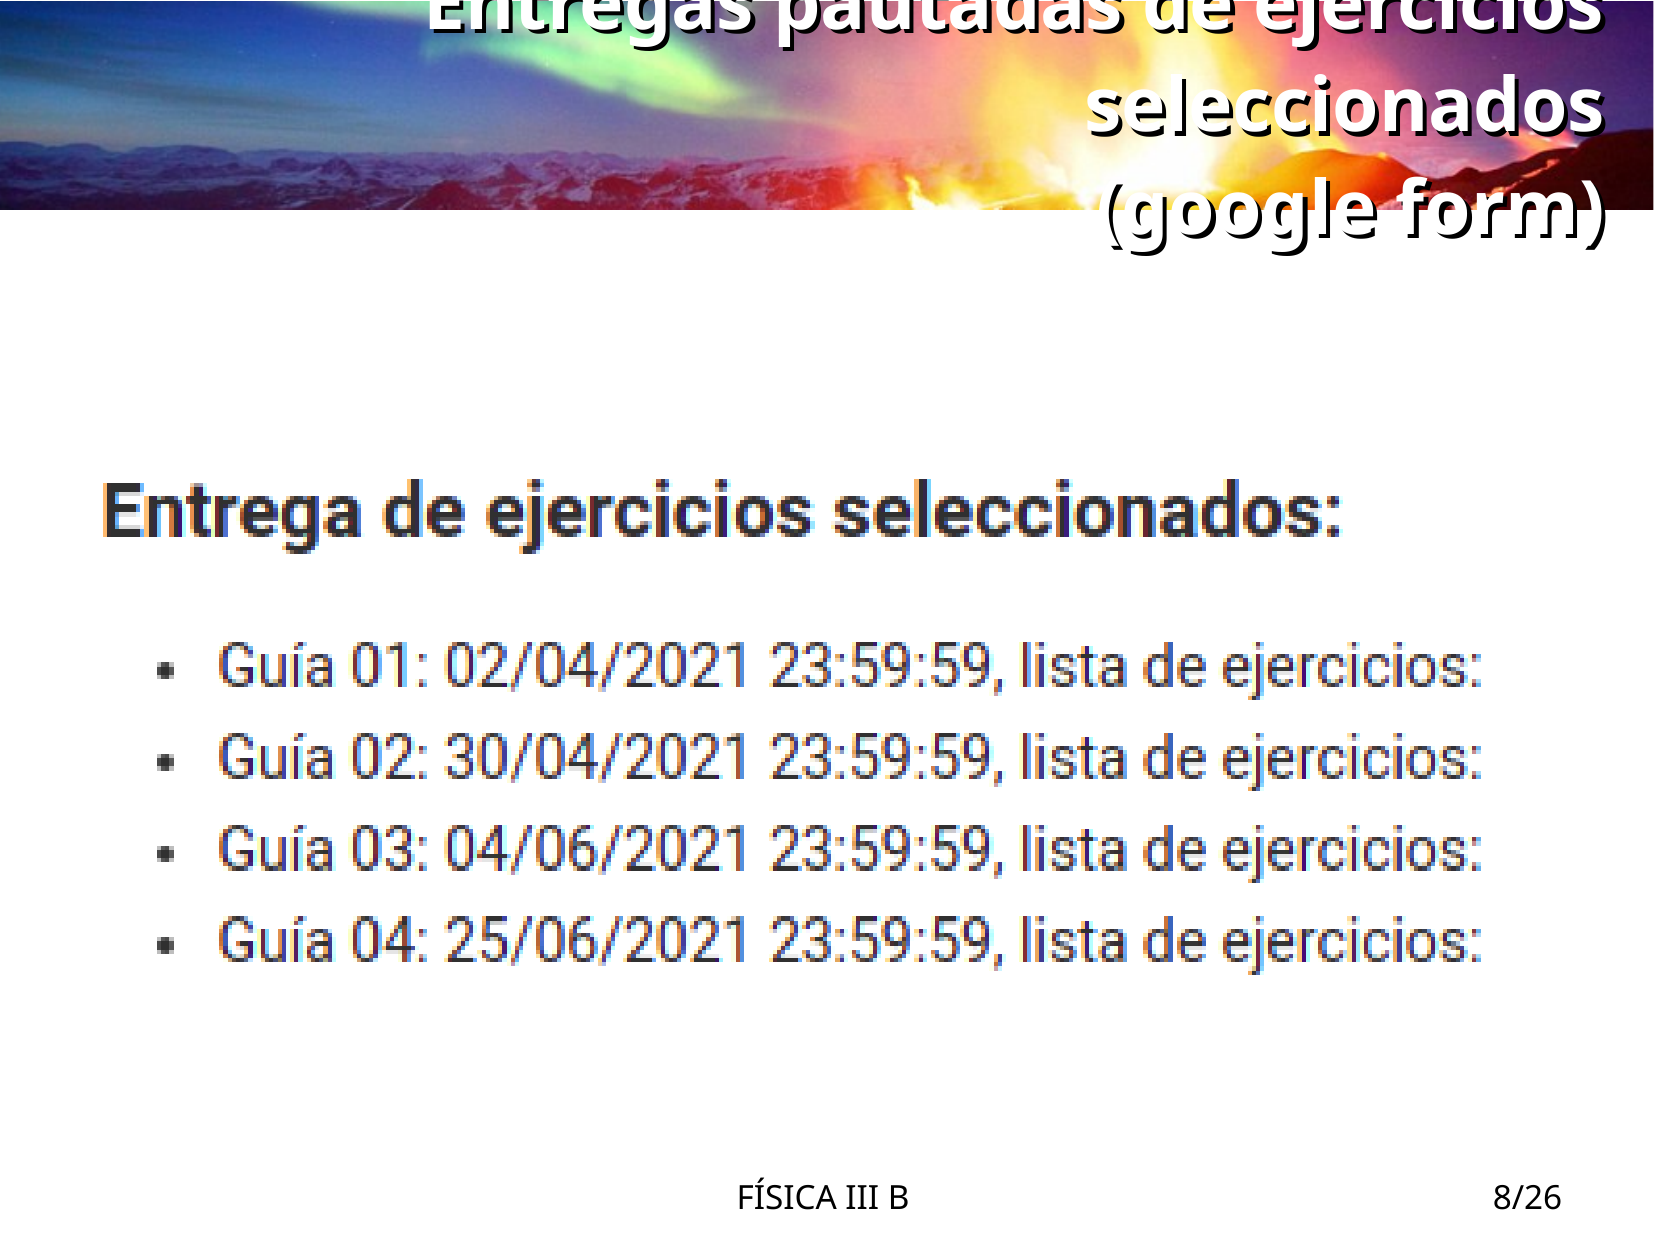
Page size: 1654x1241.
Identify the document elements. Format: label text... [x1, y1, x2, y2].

picture [1352, 204, 1363, 209]
picture [864, 1, 872, 11]
picture [1495, 195, 1511, 210]
picture [45, 363, 1606, 1047]
picture [1163, 195, 1179, 210]
picture [937, 1, 976, 11]
picture [1527, 205, 1536, 210]
picture [1161, 1, 1173, 11]
picture [1188, 1, 1193, 11]
picture [735, 1, 779, 11]
picture [1553, 205, 1562, 210]
picture [568, 2, 583, 11]
picture [1203, 195, 1226, 210]
picture [1445, 205, 1455, 210]
picture [537, 1, 553, 11]
picture [623, 1, 628, 11]
picture [1104, 1, 1146, 11]
picture [1235, 205, 1246, 210]
picture [1419, 205, 1428, 210]
picture [1585, 1, 1654, 210]
picture [1539, 1, 1552, 11]
picture [445, 1, 471, 11]
picture [913, 1, 922, 11]
picture [1234, 1, 1257, 11]
title Entregas pautadas de ejercicios seleccionados (google form) [45, 11, 1606, 195]
picture [1457, 1, 1463, 11]
picture [486, 1, 497, 11]
picture [1189, 205, 1199, 210]
picture [1330, 195, 1343, 210]
picture [1478, 1, 1503, 11]
picture [1459, 195, 1477, 210]
picture [643, 1, 655, 11]
picture [0, 1, 1102, 210]
picture [1569, 195, 1592, 210]
picture [991, 1, 997, 11]
picture [1012, 1, 1024, 11]
picture [1113, 195, 1131, 210]
picture [714, 1, 727, 11]
picture [512, 1, 521, 11]
picture [1282, 205, 1292, 210]
picture [794, 1, 806, 11]
picture [1424, 195, 1435, 202]
picture [1416, 1, 1442, 11]
picture [1141, 205, 1152, 210]
picture [1364, 1, 1371, 11]
picture [670, 1, 700, 11]
picture [887, 1, 898, 11]
picture [1303, 195, 1315, 210]
picture [1518, 1, 1524, 11]
picture [819, 1, 849, 11]
picture [1366, 195, 1403, 210]
picture [1565, 1, 1577, 11]
picture [1250, 195, 1271, 210]
picture [1386, 2, 1401, 11]
picture [1039, 1, 1069, 11]
picture [1319, 1, 1324, 11]
picture [1297, 1, 1303, 11]
picture [1083, 1, 1096, 11]
